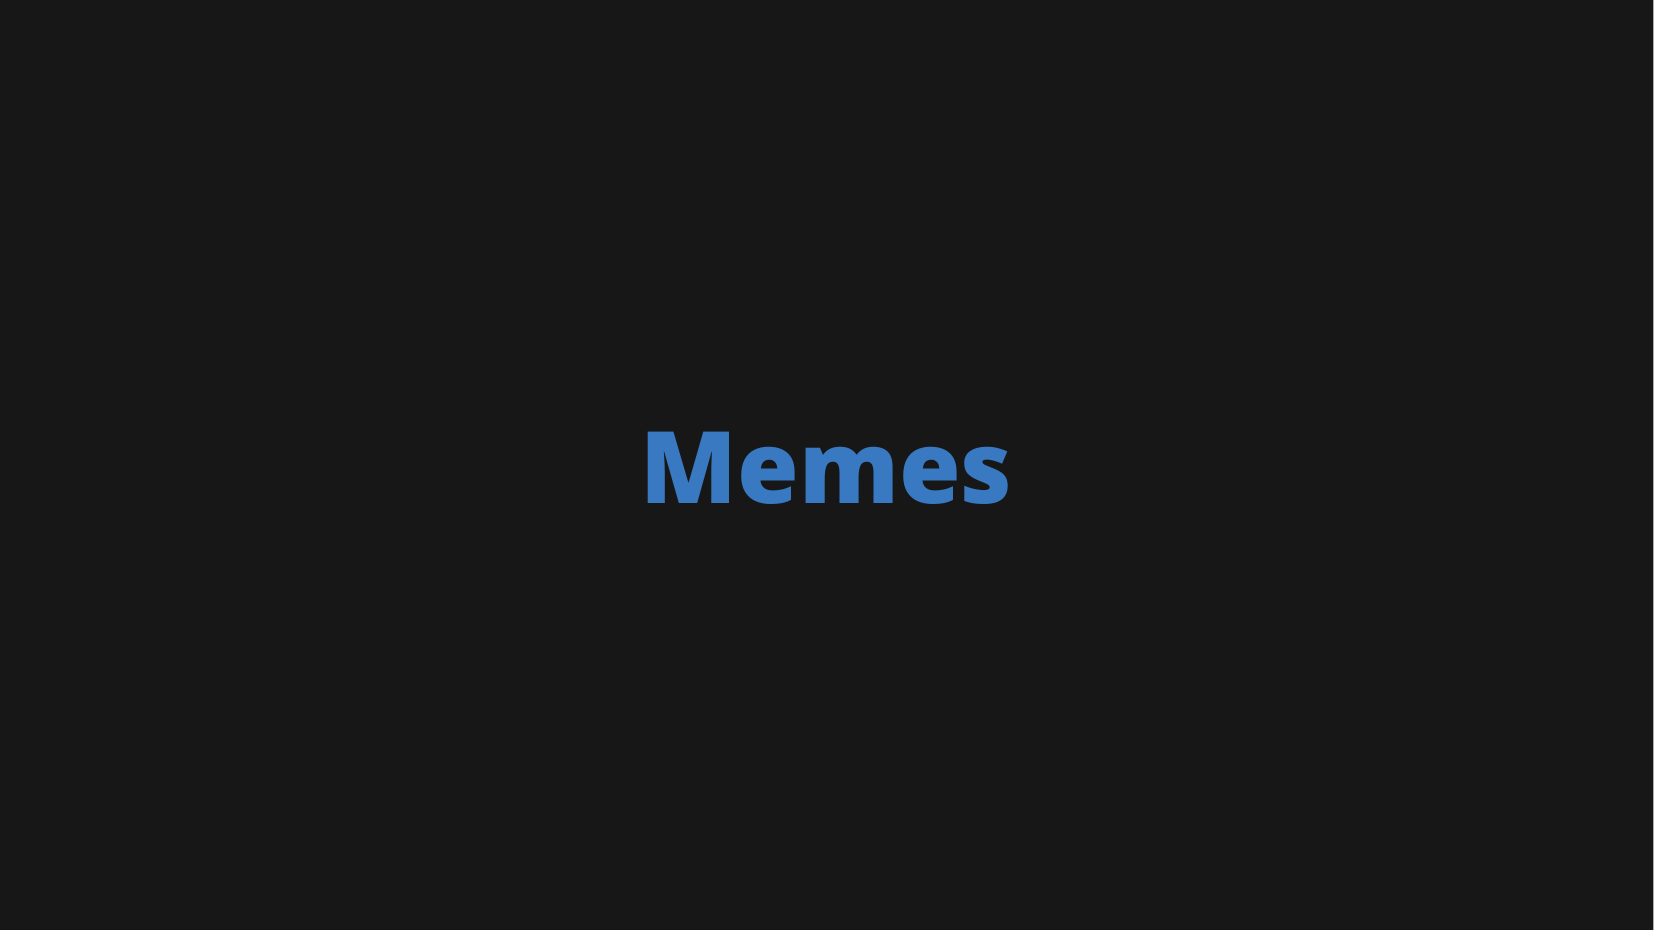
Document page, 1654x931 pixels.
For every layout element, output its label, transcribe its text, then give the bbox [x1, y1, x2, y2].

subtitle Memes [0, 0, 1654, 931]
